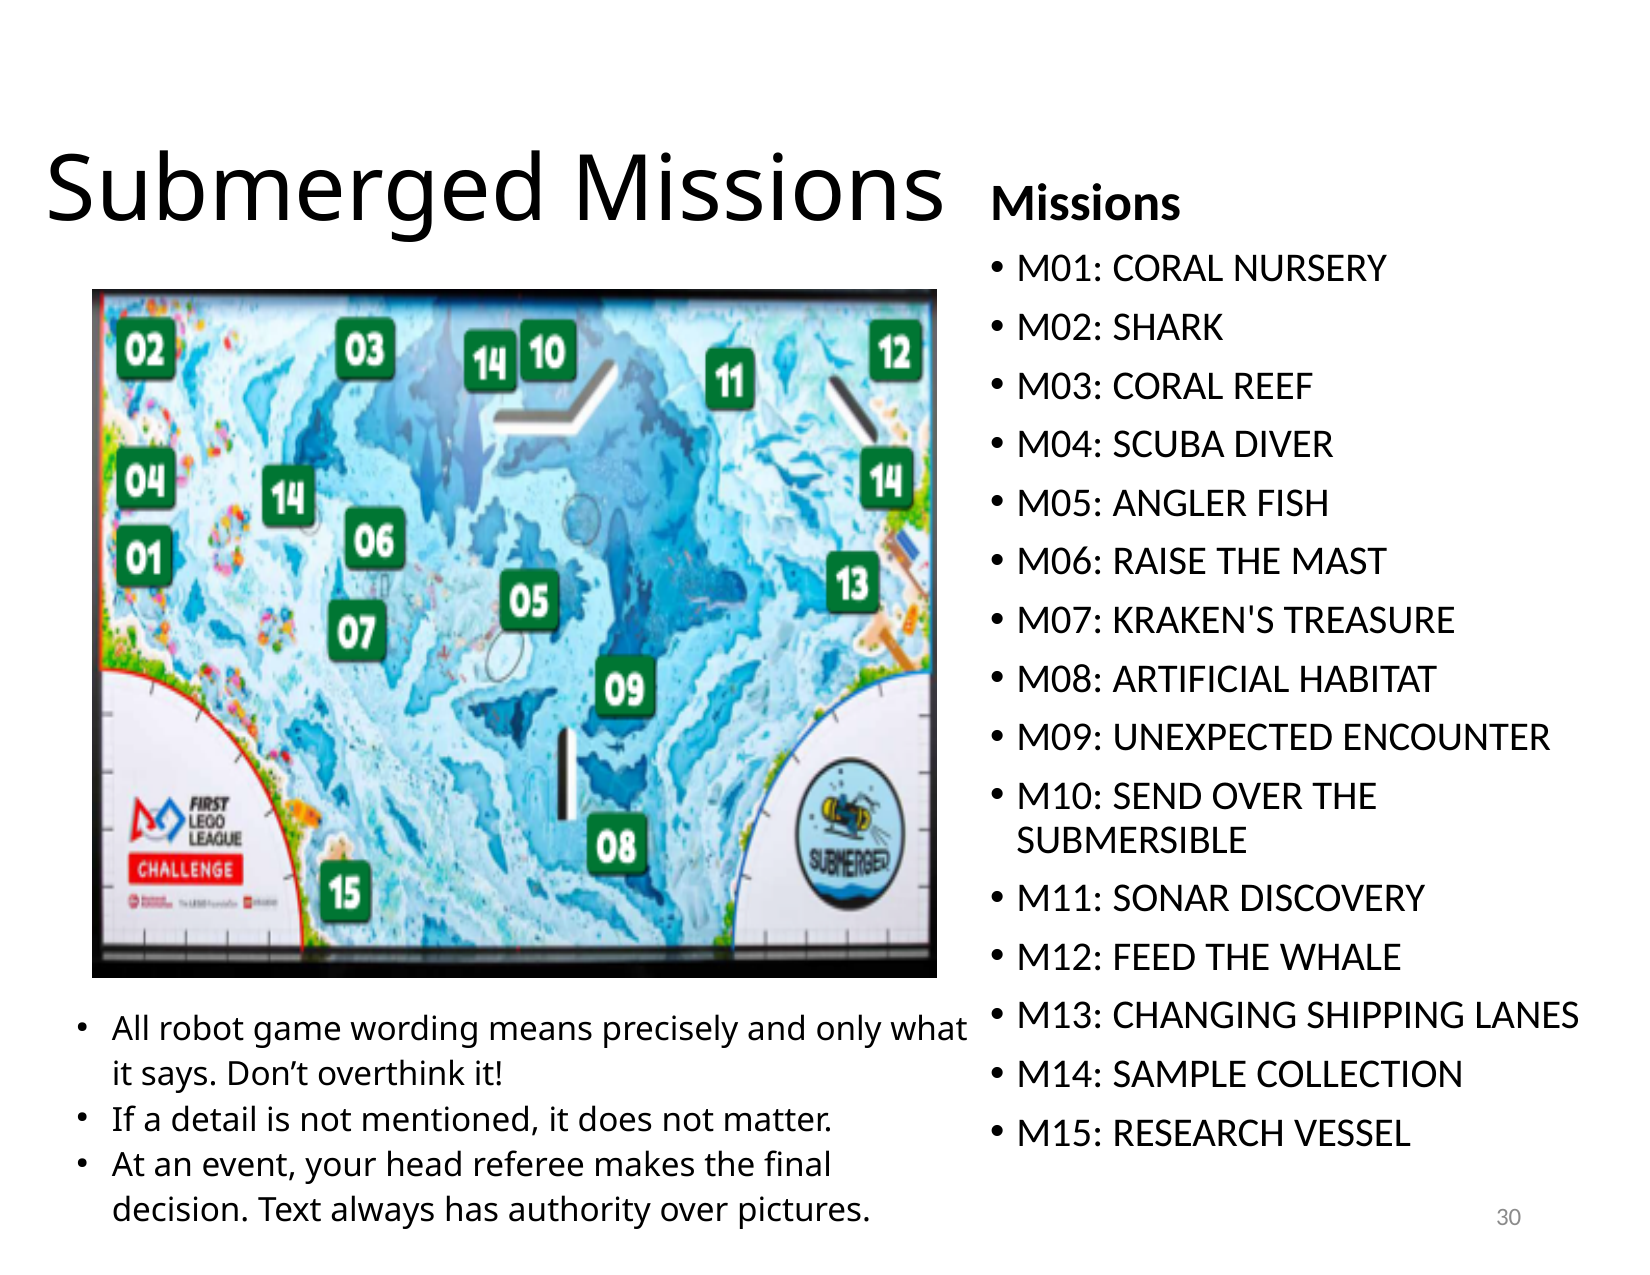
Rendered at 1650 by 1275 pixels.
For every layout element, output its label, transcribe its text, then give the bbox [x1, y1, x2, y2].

list Missions M01: CORAL NURSERY M02: SHARK M03: CORAL REEF M04: SCUBA DIVER M05: ANGLER FISH M06: RAISE THE MAST M07: KRAKEN'S TREASURE M08: ARTIFICIAL HABITAT M09: UNEXPECTED ENCOUNTER M10: SEND OVER THE SUBMERSIBLE M11: SONAR DISCOVERY M12: FEED THE WHALE M13: CHANGING SHIPPING LANES M14: SAMPLE COLLECTION M15: RESEARCH VESSEL [975, 168, 1628, 1165]
picture [92, 289, 937, 978]
title Submerged Missions [30, 67, 1454, 315]
text_box All robot game wording means precisely and only what it says. Don’t overthink it! If a detail is not mentioned, it does not matter. At an event, your head referee makes the final decision. Text always has authority over pictures. [61, 997, 990, 1253]
